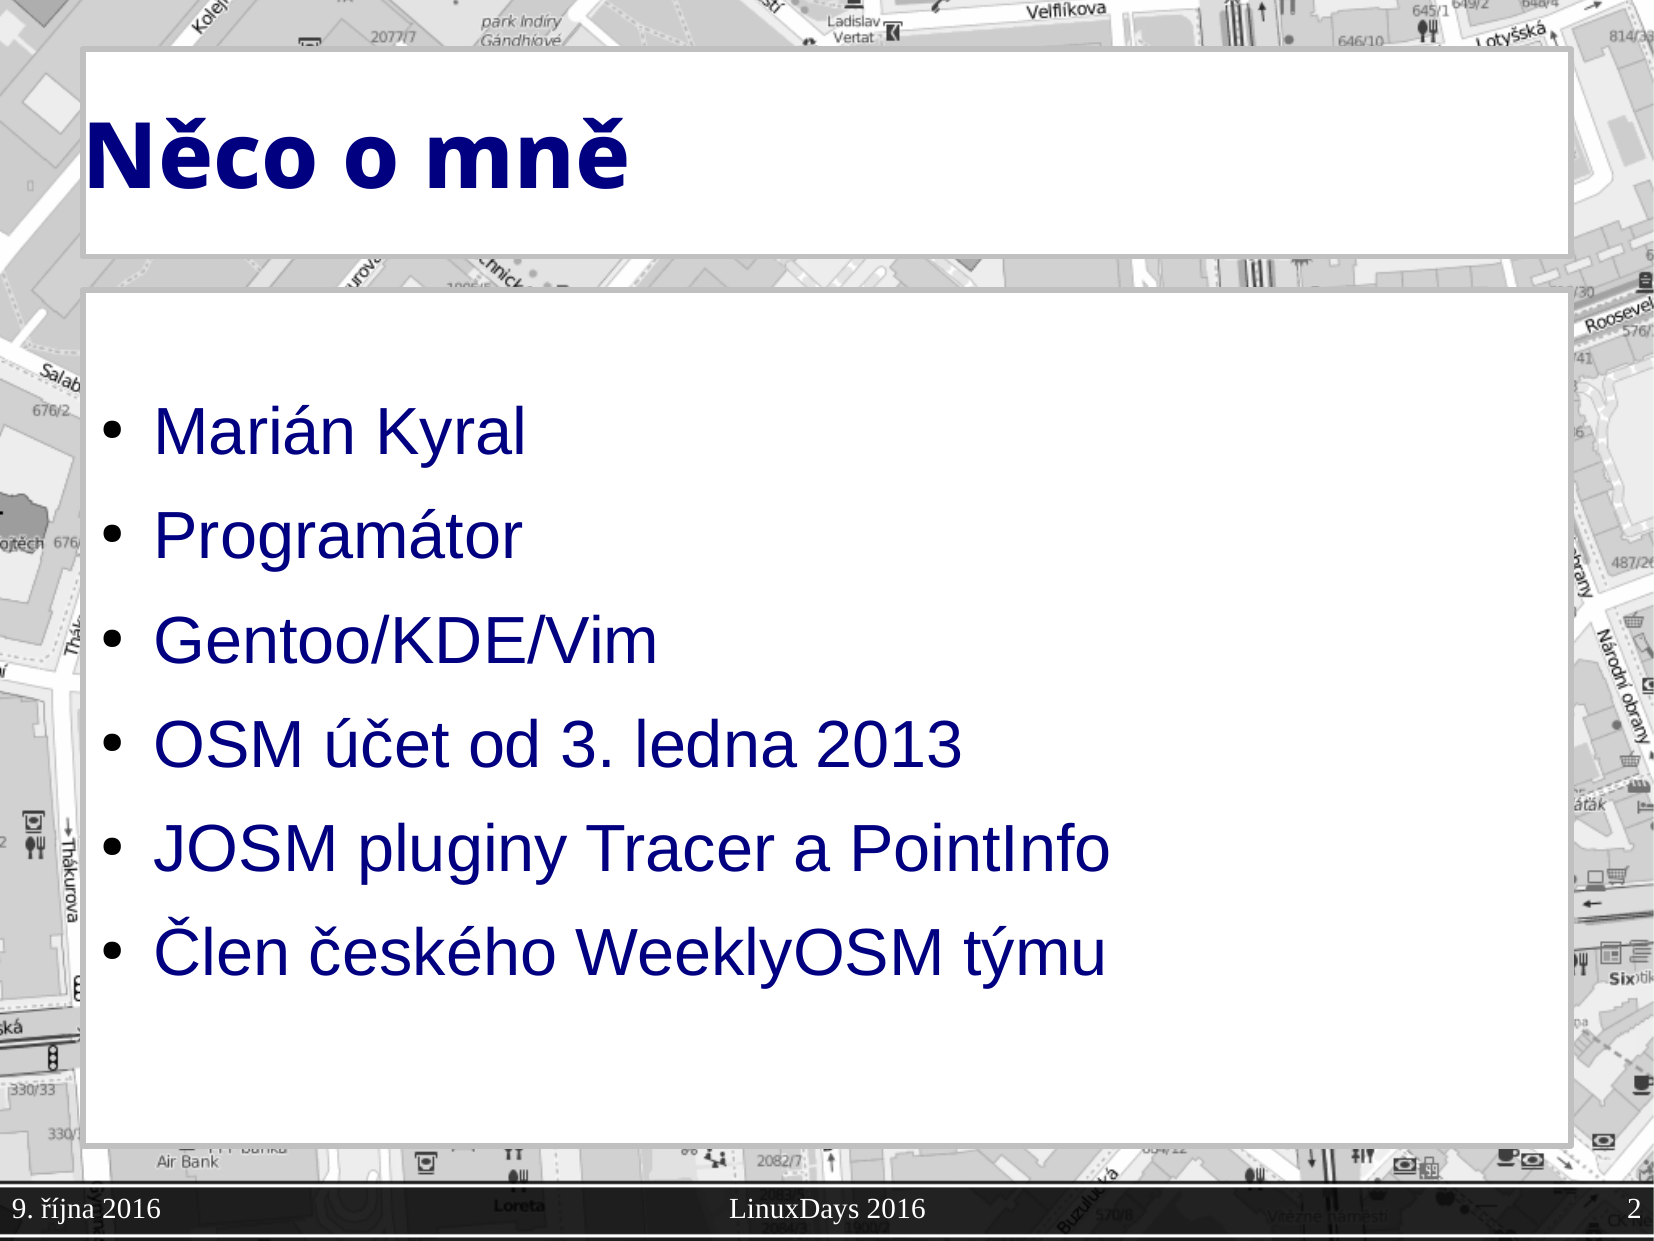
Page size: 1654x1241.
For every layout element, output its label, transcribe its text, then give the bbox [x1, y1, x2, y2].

title Něco o mně [82, 49, 1571, 257]
picture [0, 0, 1654, 1241]
list Marián Kyral Programátor Gentoo/KDE/Vim OSM účet od 3. ledna 2013 JOSM pluginy Tracer a PointInfo Člen českého WeeklyOSM týmu [82, 290, 1571, 1146]
